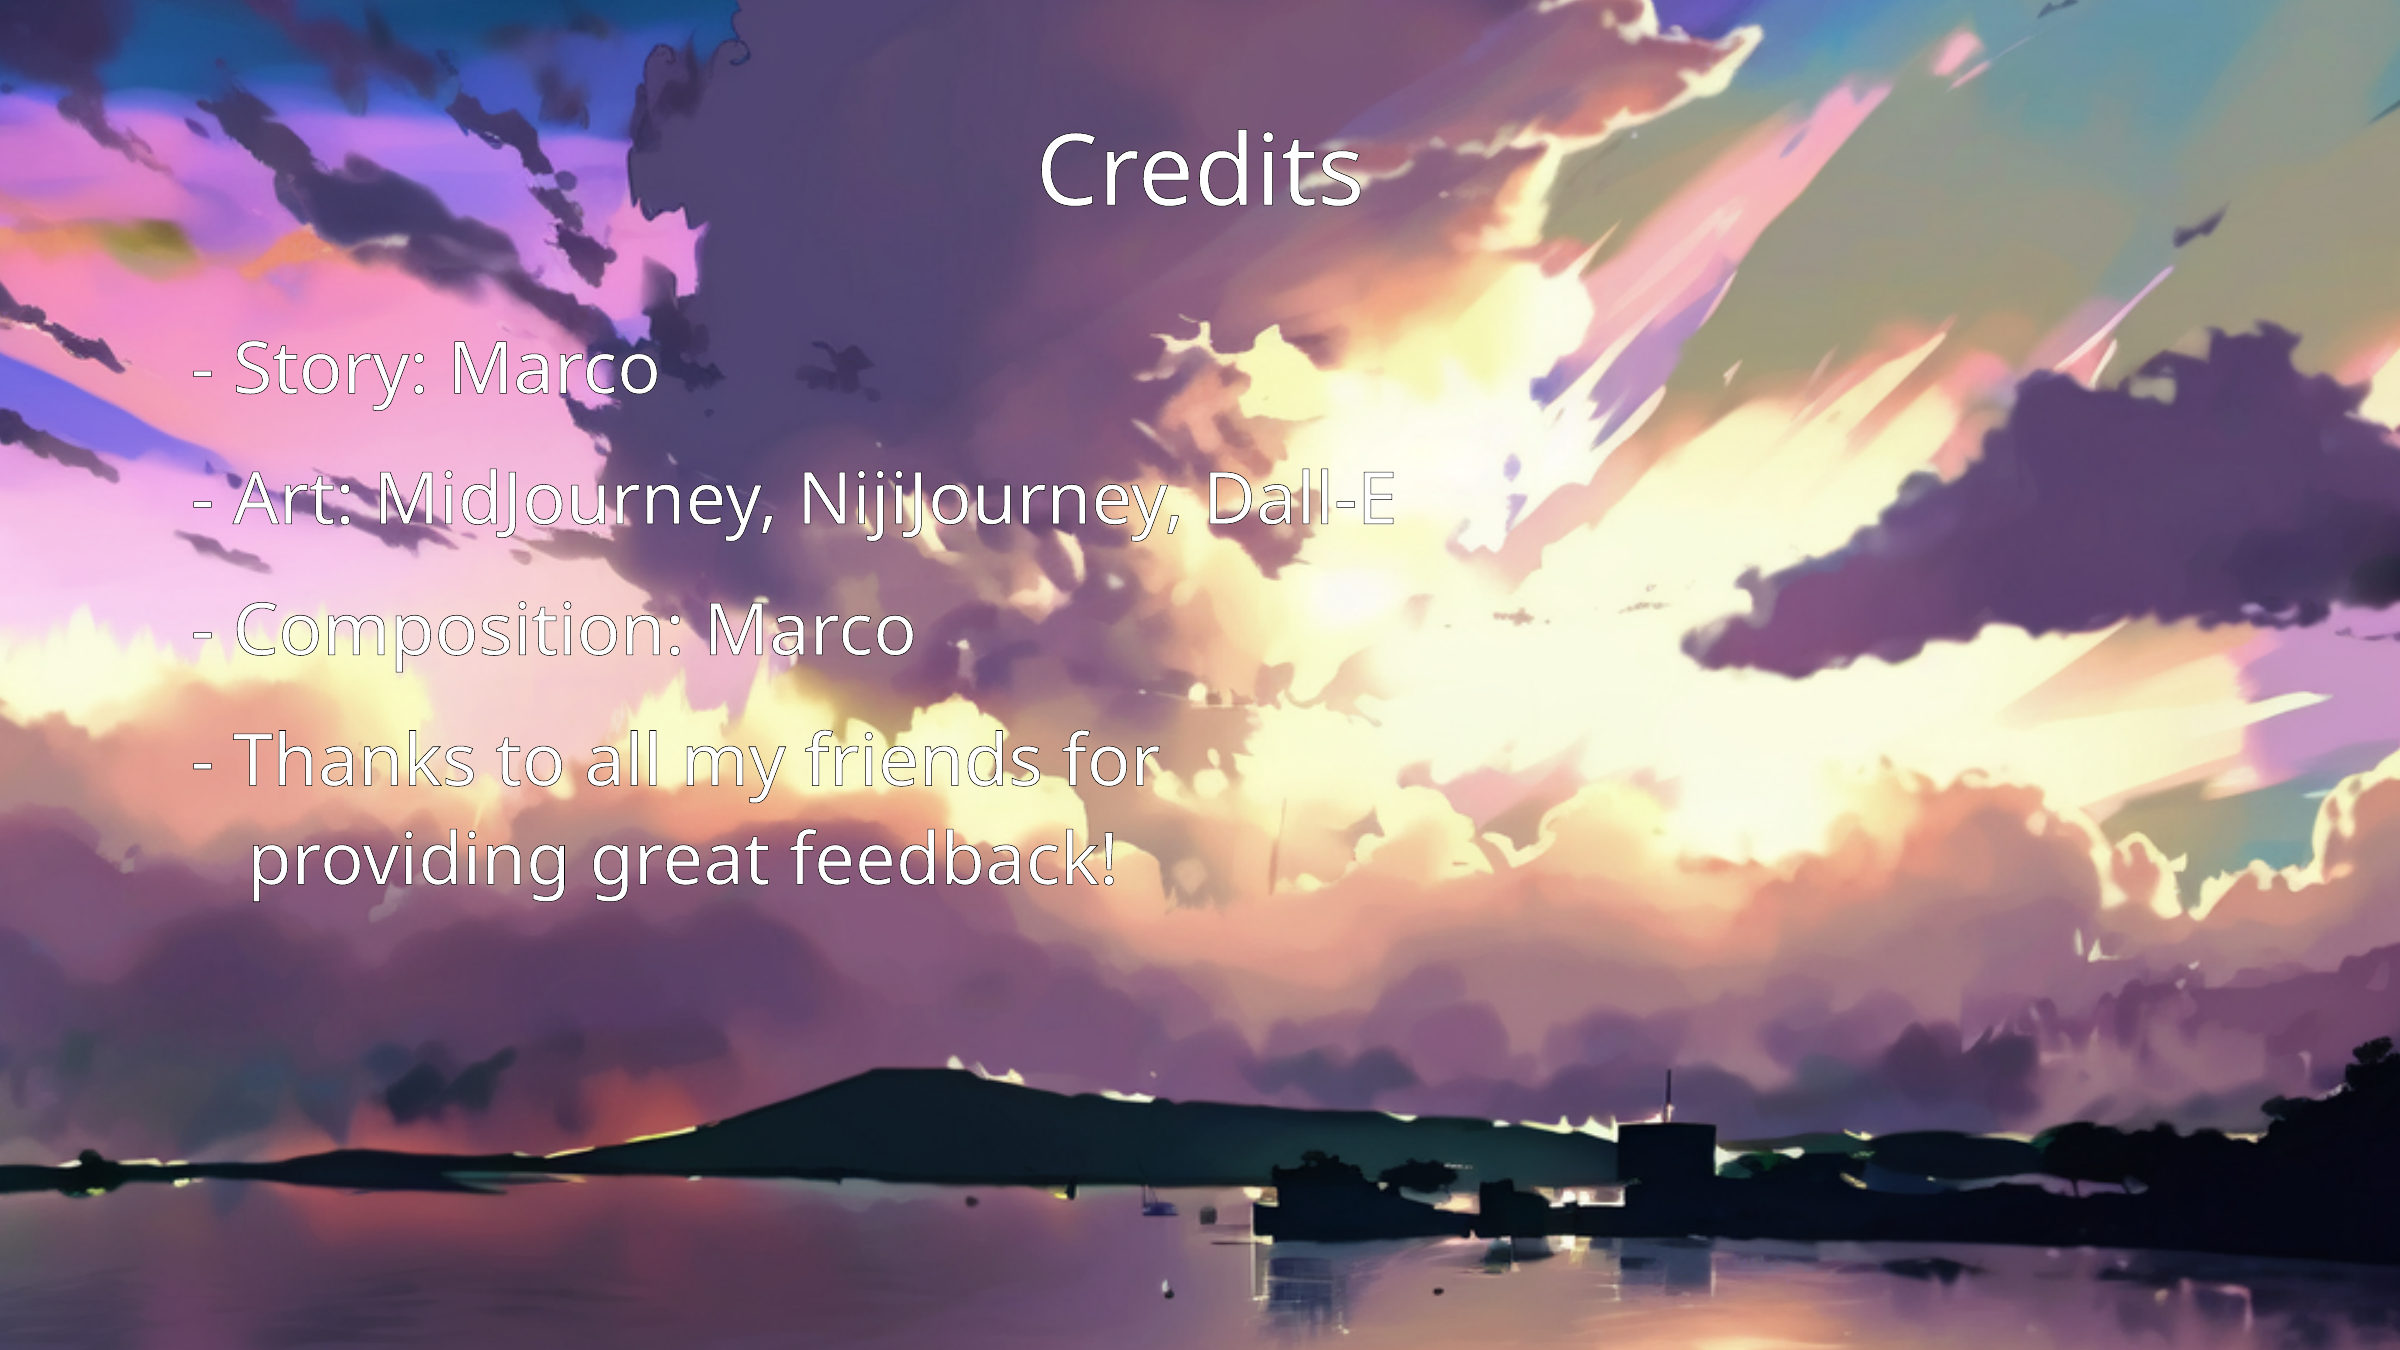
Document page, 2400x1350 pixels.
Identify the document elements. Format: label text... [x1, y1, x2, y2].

list - Story: Marco - Art: MidJourney, NijiJourney, Dall-E - Composition: Marco - Thanks to all my friends for providing great feedback! [120, 315, 2280, 1099]
picture [0, 0, 2400, 1350]
title Credits [120, 53, 2280, 280]
